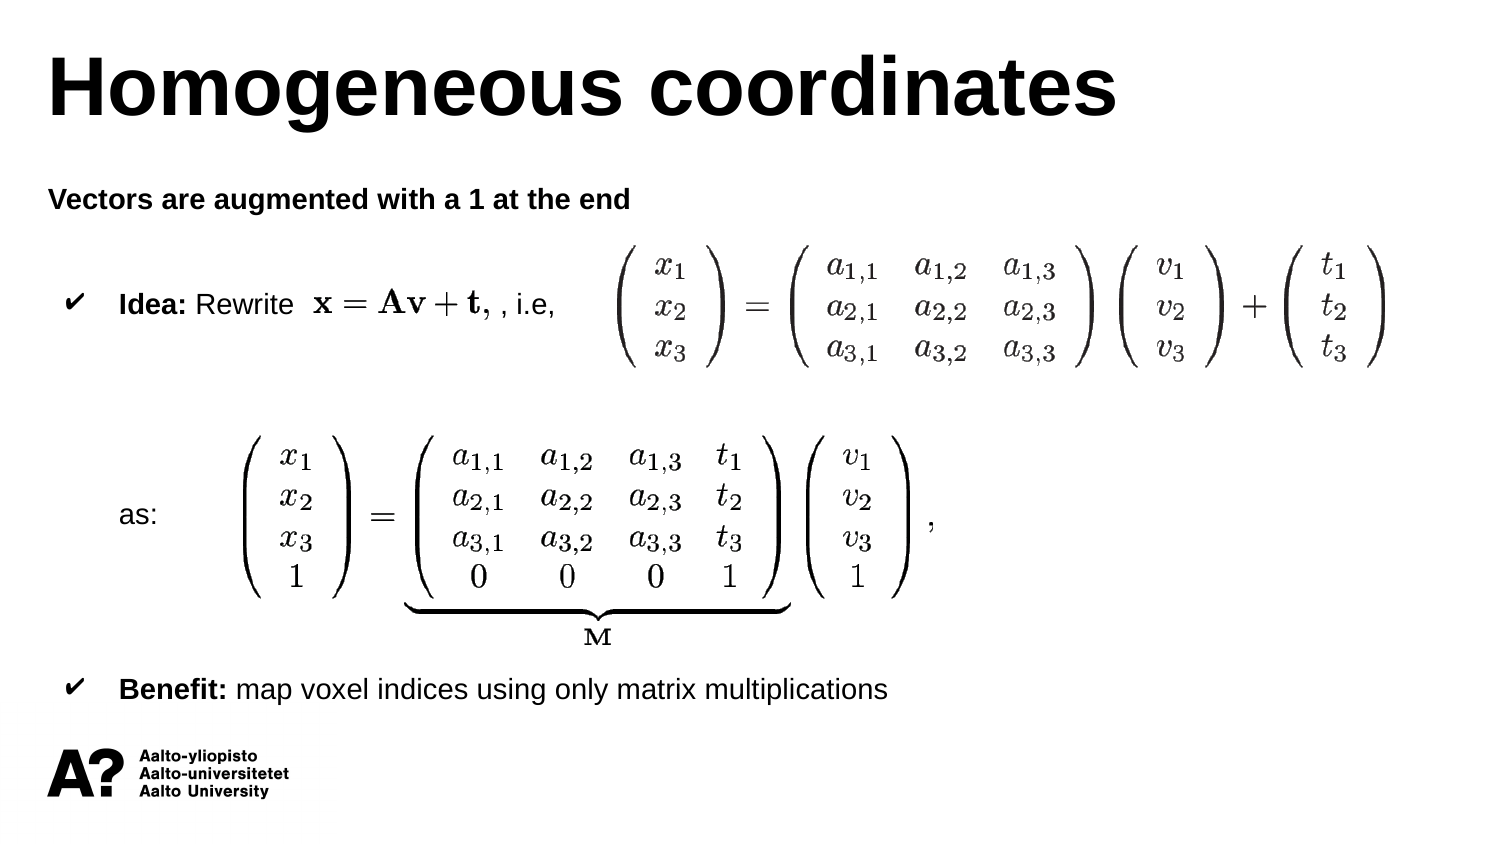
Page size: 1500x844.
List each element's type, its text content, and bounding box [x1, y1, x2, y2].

list Vectors are augmented with a 1 at the end Idea: Rewrite , i.e, as: Benefit: map voxel indices using only matrix multiplications [48, 180, 1375, 717]
list Homogeneous coordinates [47, 32, 1442, 197]
picture [0, 702, 337, 844]
picture [307, 275, 492, 349]
picture [227, 387, 933, 661]
picture [617, 231, 1385, 375]
